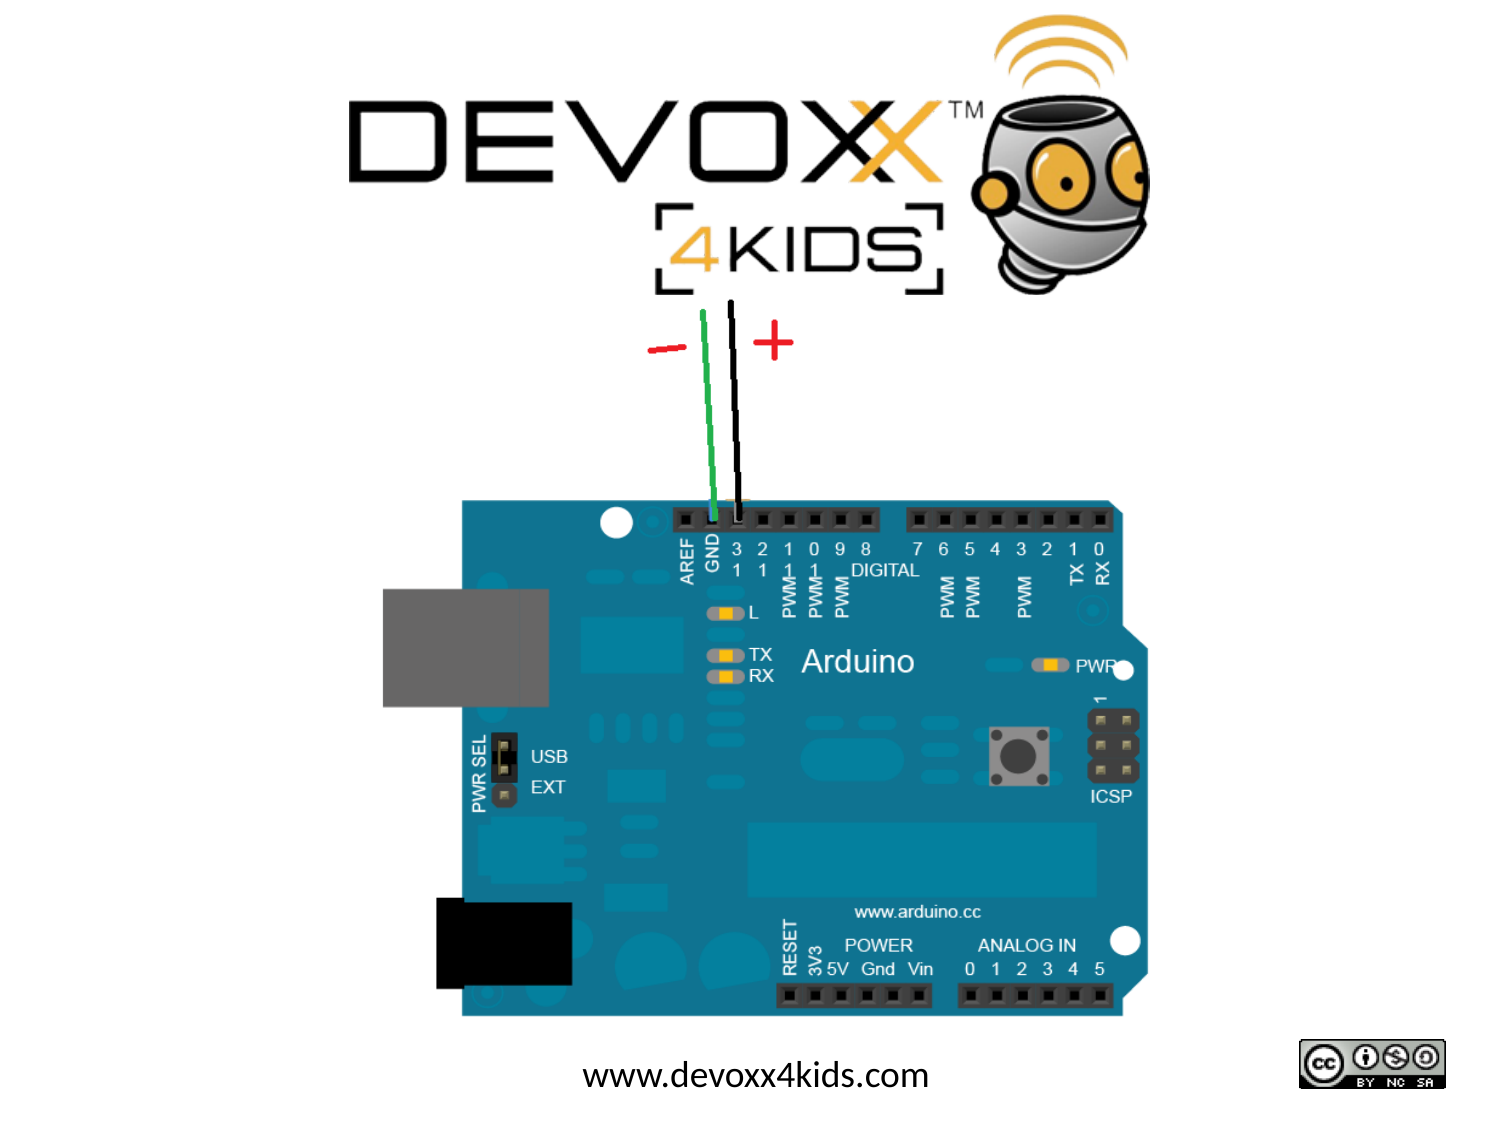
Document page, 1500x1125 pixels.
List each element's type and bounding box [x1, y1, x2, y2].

picture [349, 14, 1170, 1028]
picture [1299, 1039, 1446, 1089]
